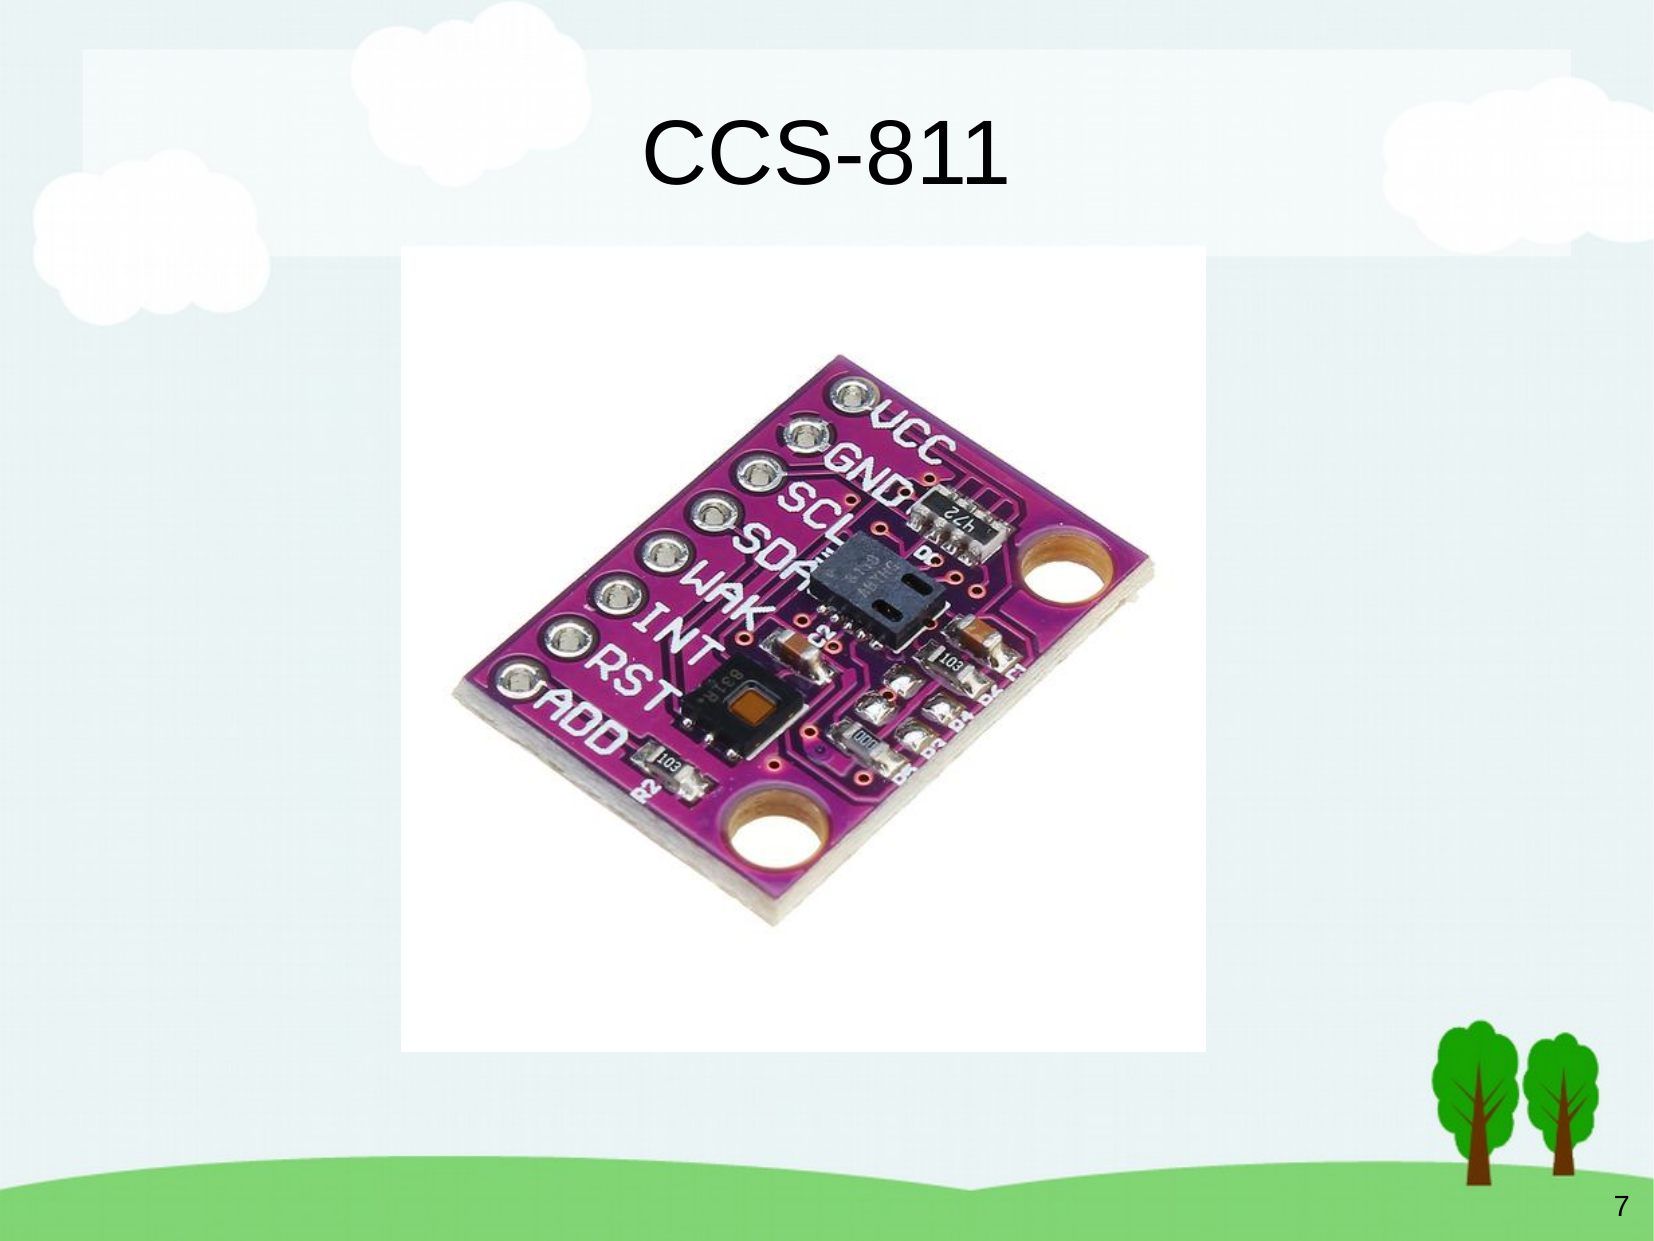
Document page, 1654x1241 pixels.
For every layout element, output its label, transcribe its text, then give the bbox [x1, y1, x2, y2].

title CCS-811 [82, 49, 1571, 257]
picture [0, 0, 1654, 1241]
